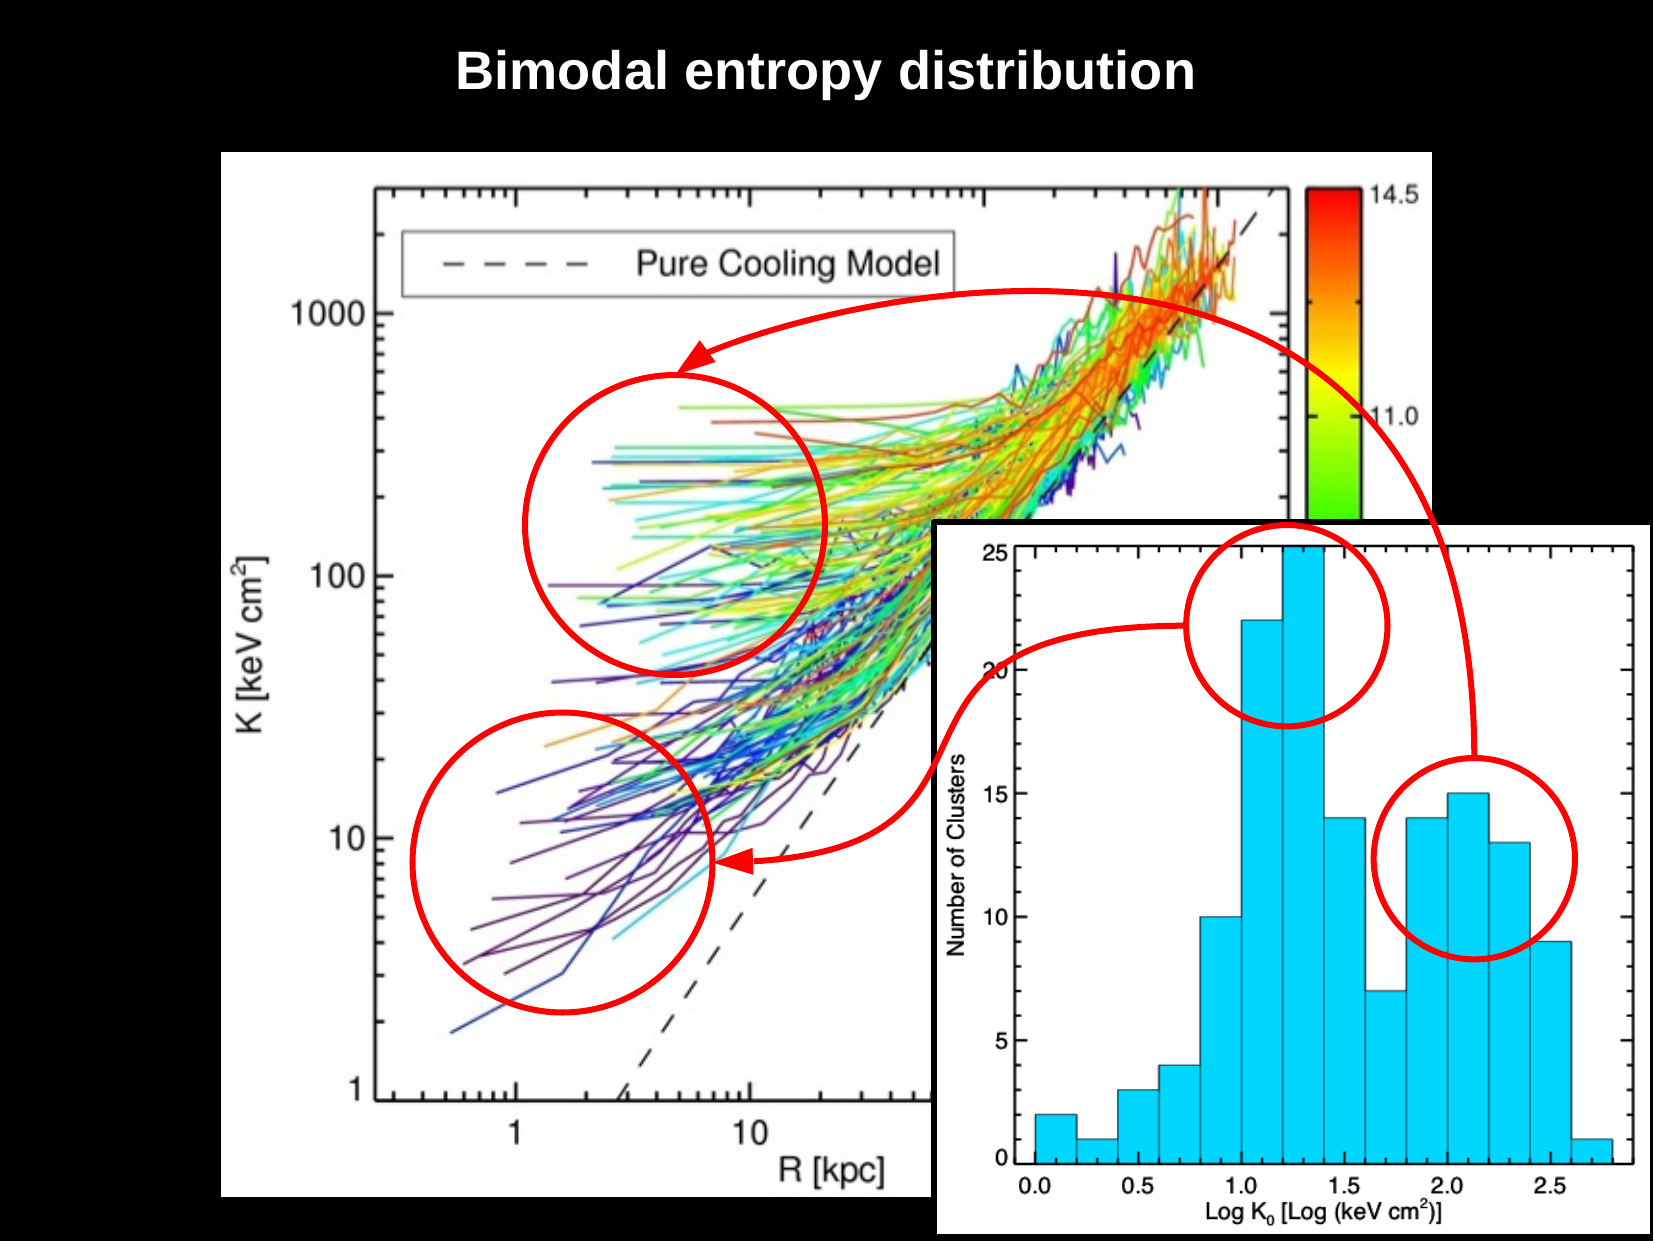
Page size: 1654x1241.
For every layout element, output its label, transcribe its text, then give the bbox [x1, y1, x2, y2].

picture [416, 716, 709, 1009]
picture [937, 525, 1651, 1234]
picture [937, 525, 1258, 750]
picture [529, 379, 821, 671]
picture [1190, 529, 1384, 723]
picture [1377, 762, 1571, 956]
picture [221, 152, 1432, 1197]
text_box Bimodal entropy distribution [38, 37, 1614, 113]
